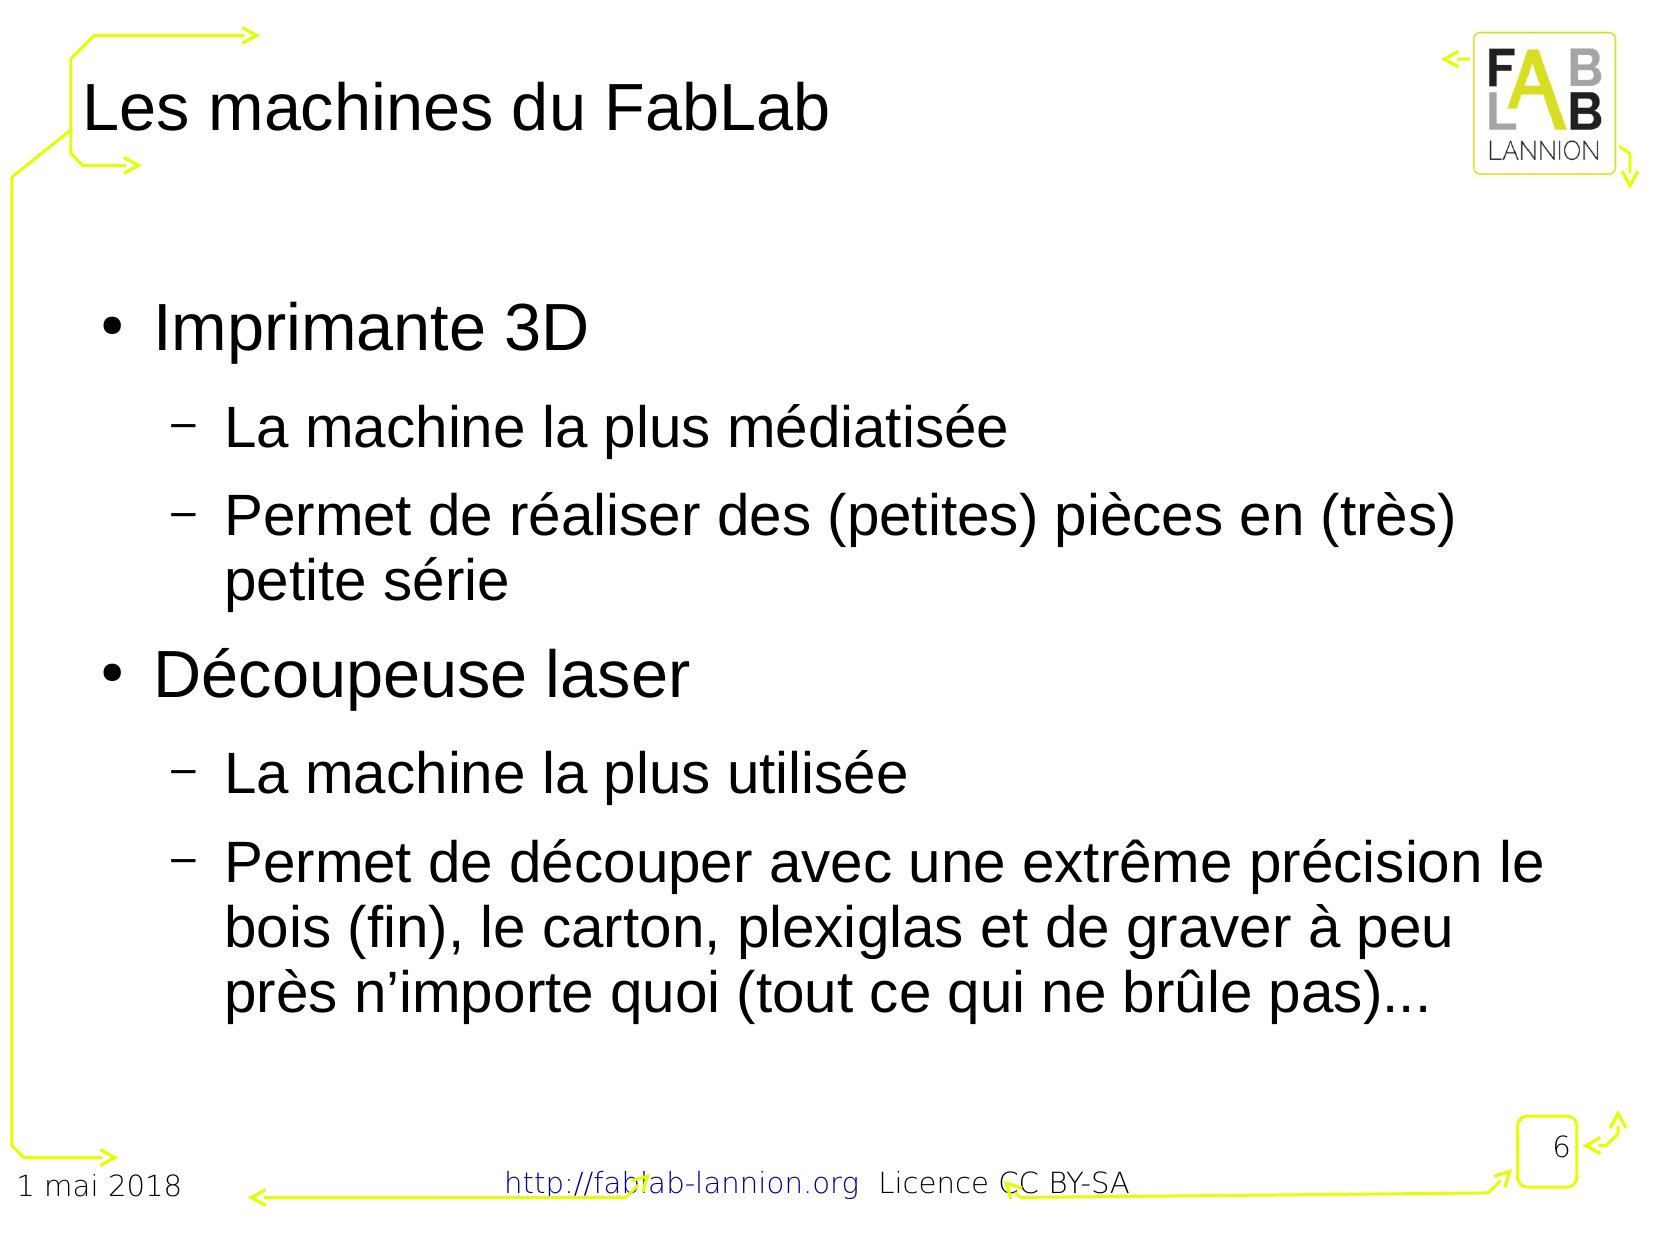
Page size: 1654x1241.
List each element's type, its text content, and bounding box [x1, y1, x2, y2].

list Imprimante 3D La machine la plus médiatisée Permet de réaliser des (petites) pièces en (très) petite série Découpeuse laser La machine la plus utilisée Permet de découper avec une extrême précision le bois (fin), le carton, plexiglas et de graver à peu près n’importe quoi (tout ce qui ne brûle pas)... [82, 290, 1571, 1087]
title Les machines du FabLab [82, 49, 1441, 166]
picture [1470, 29, 1619, 178]
